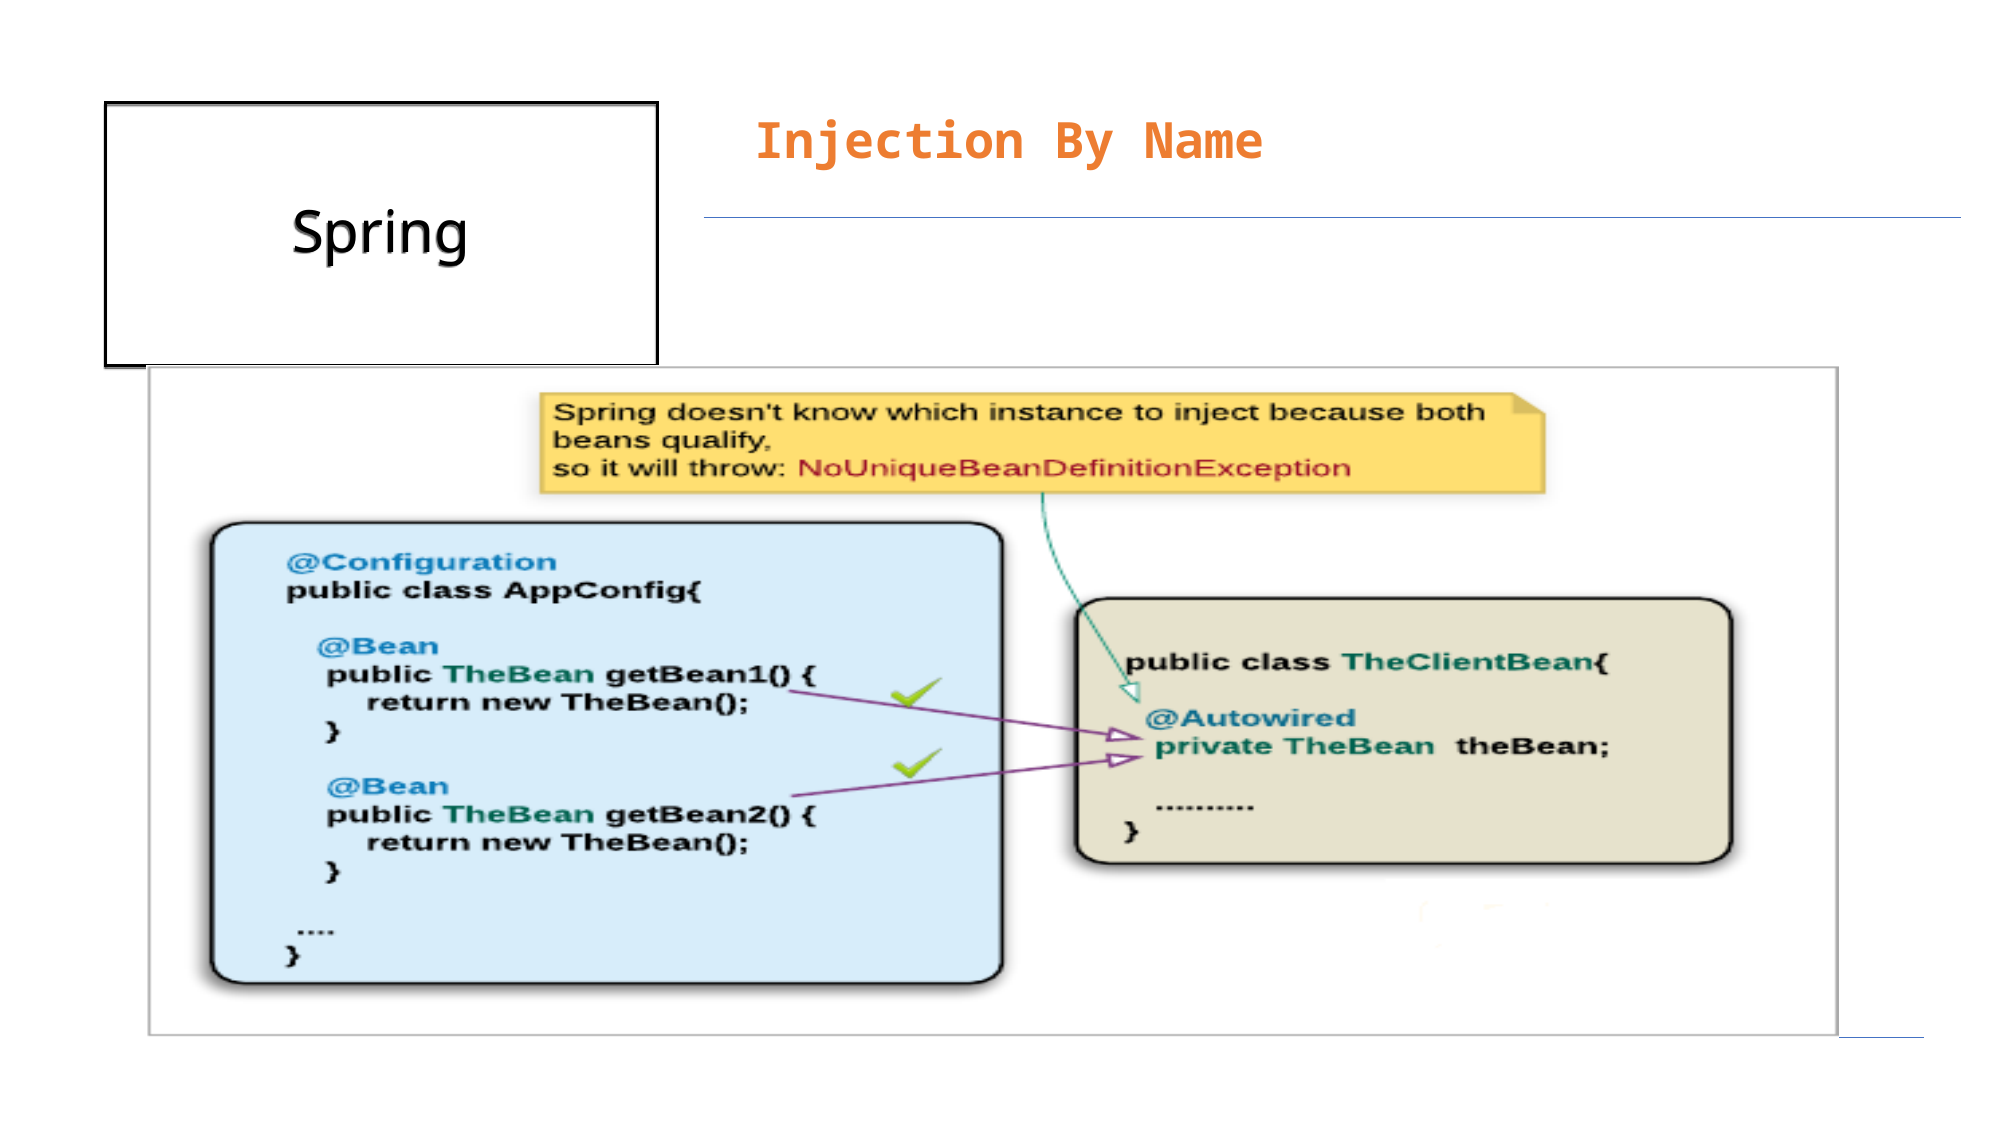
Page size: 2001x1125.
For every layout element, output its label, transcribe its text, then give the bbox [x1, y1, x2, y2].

picture [146, 365, 1839, 1038]
title Spring [105, 102, 658, 366]
text_box Injection By Name [739, 107, 1740, 178]
